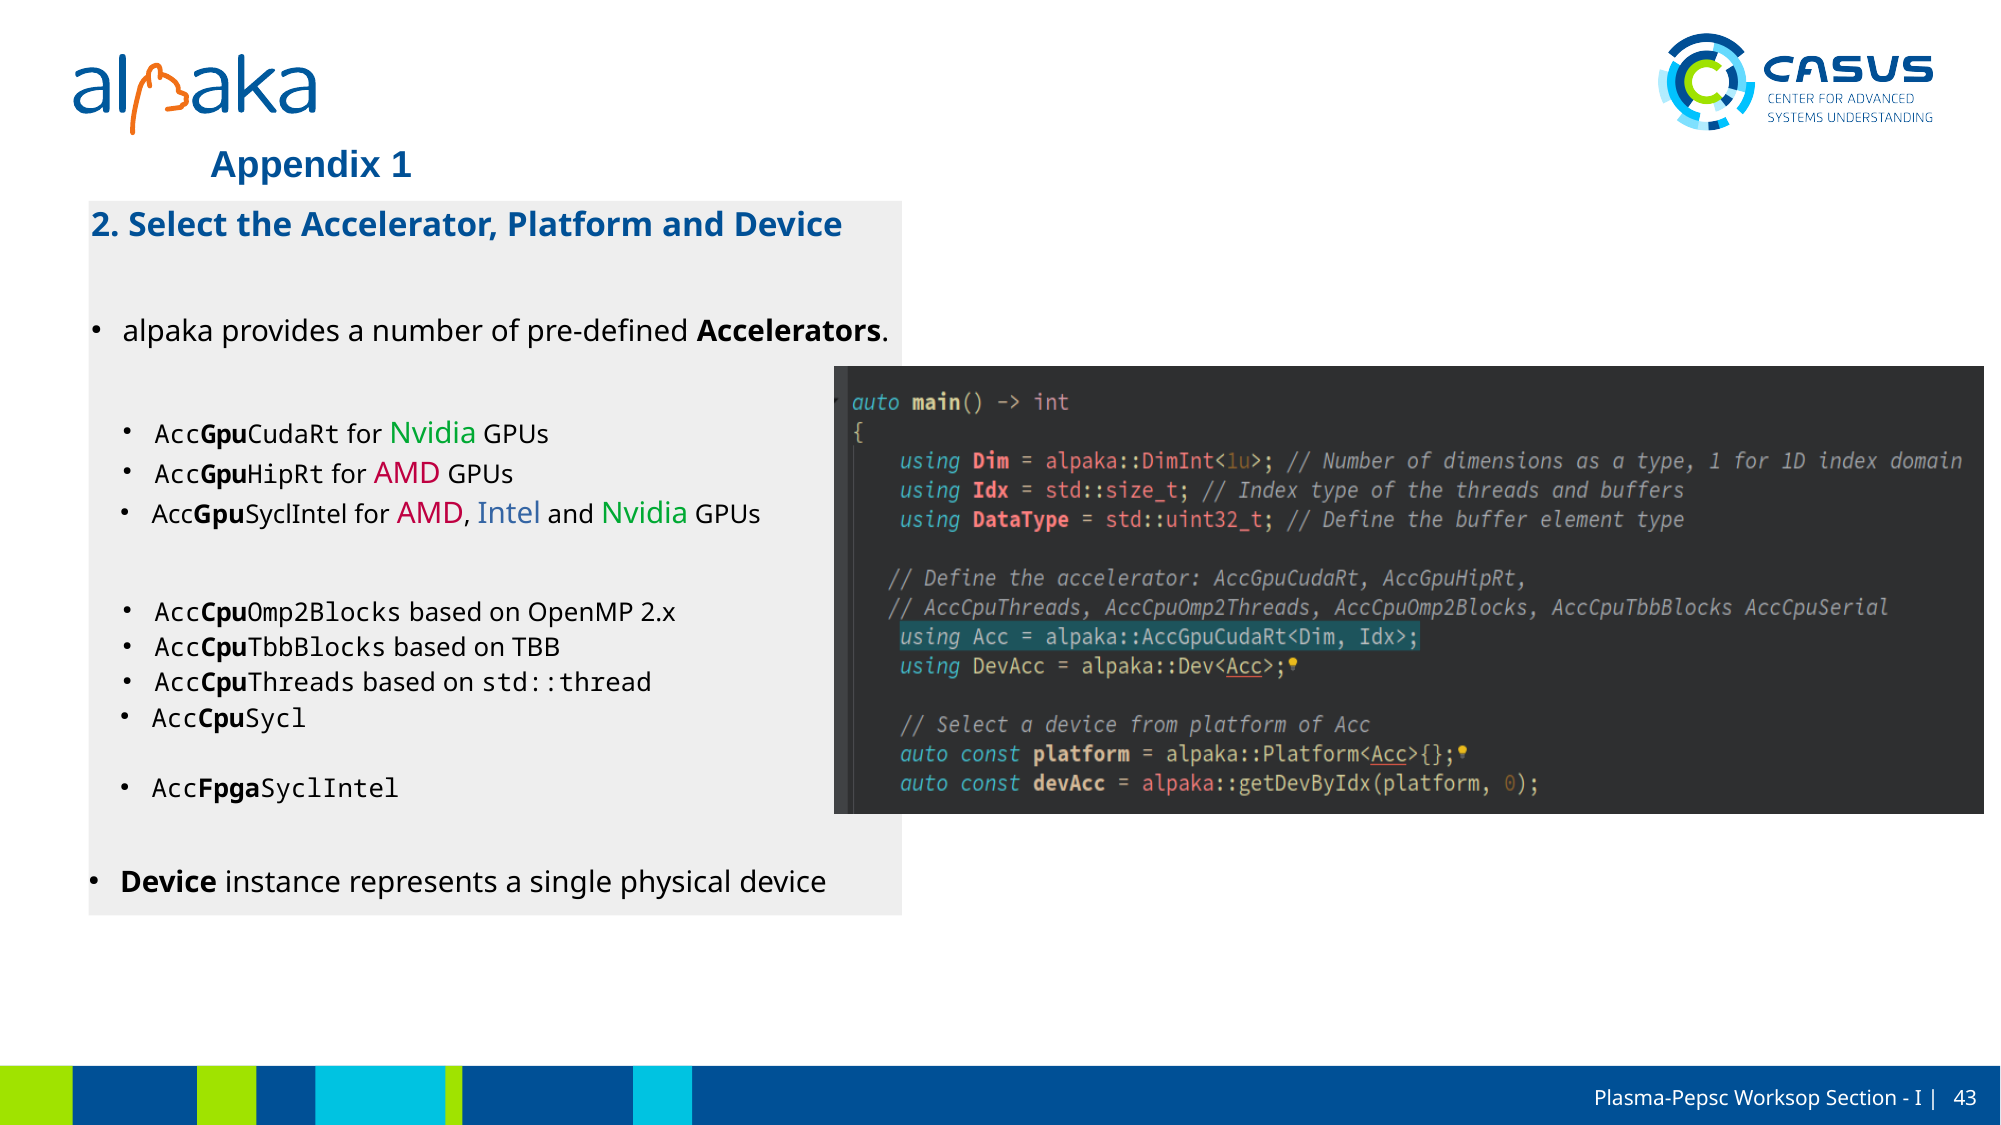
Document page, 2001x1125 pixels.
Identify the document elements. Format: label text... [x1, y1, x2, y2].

list 2. Select the Accelerator, Platform and Device alpaka provides a number of pre-defined Accelerators. AccGpuCudaRt for Nvidia GPUs AccGpuHipRt for AMD GPUs AccGpuSyclIntel for AMD, Intel and Nvidia GPUs AccCpuOmp2Blocks based on OpenMP 2.x AccCpuTbbBlocks based on TBB AccCpuThreads based on std::thread AccCpuSycl AccFpgaSyclIntel Device instance represents a single physical device [88, 200, 902, 916]
picture [834, 366, 1984, 814]
picture [72, 53, 317, 136]
text_box Appendix 1 [195, 136, 492, 236]
picture [1658, 33, 1933, 131]
